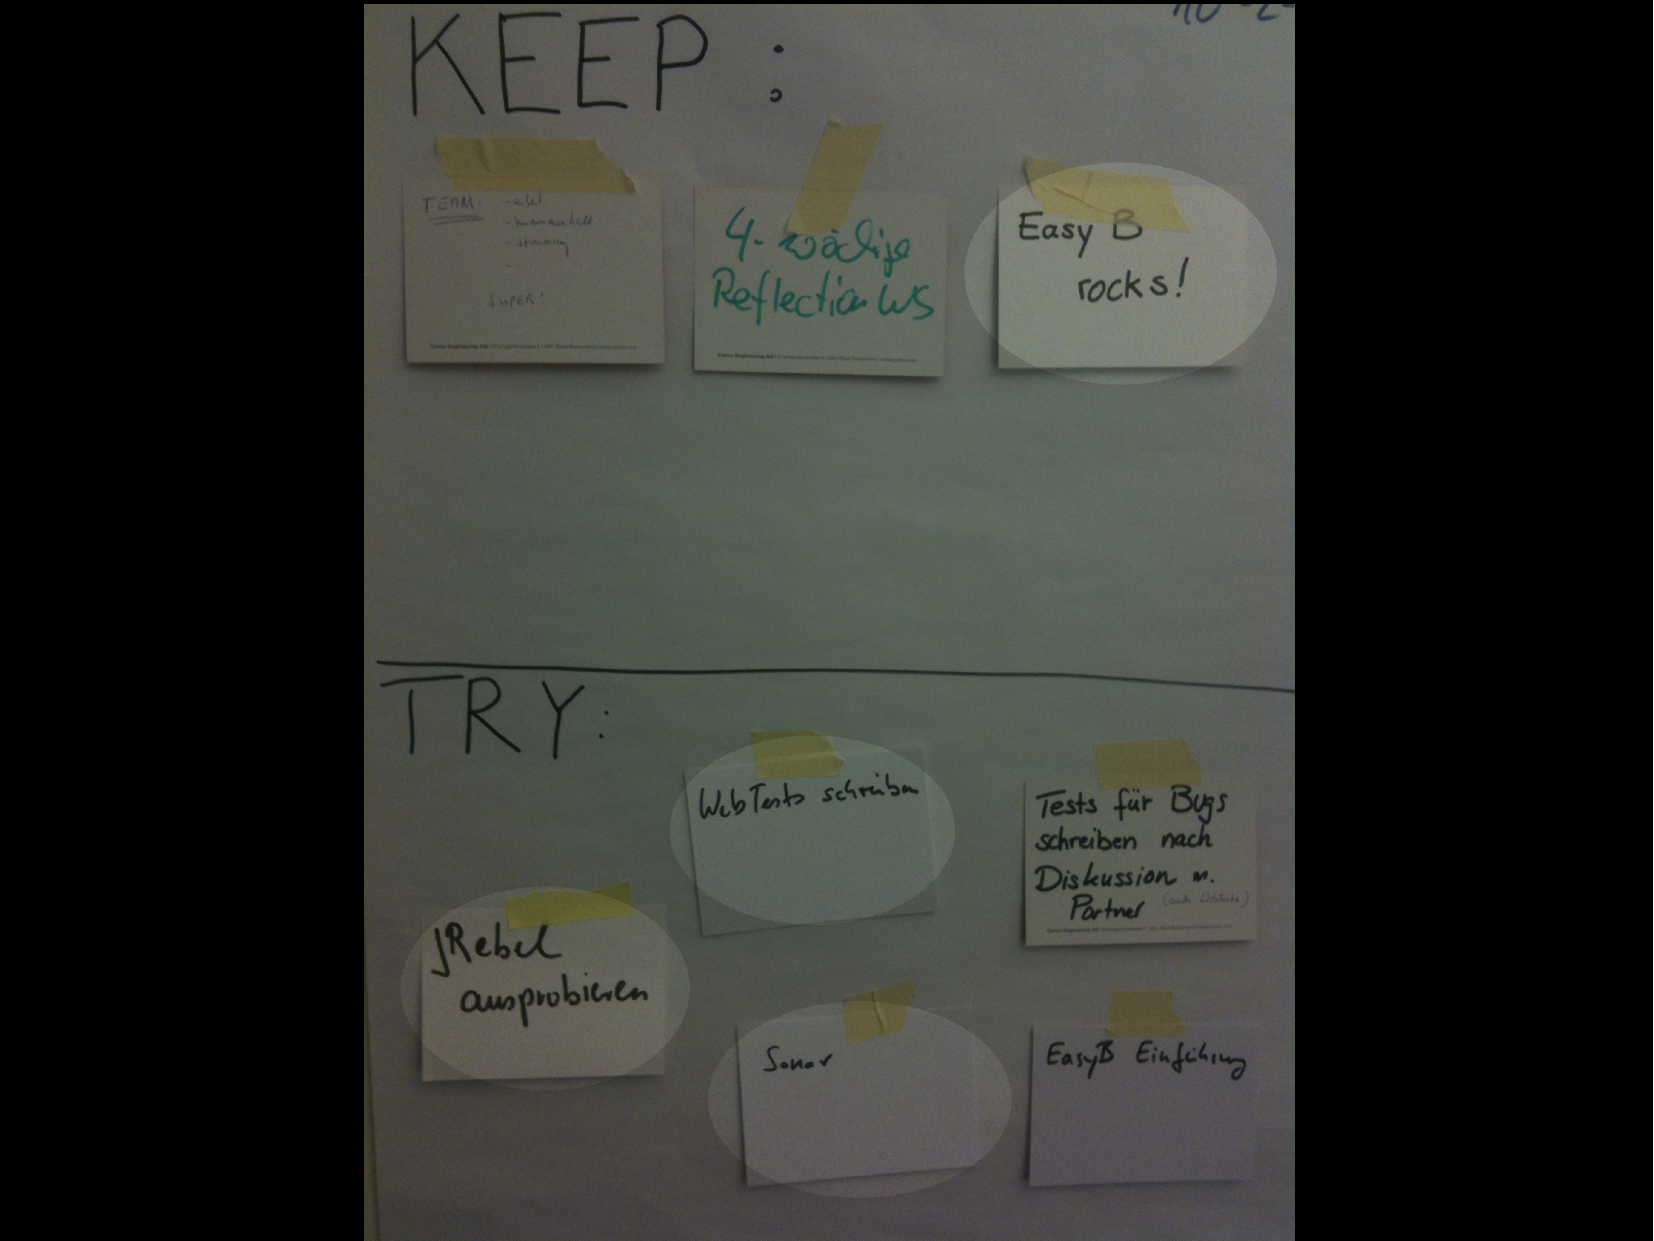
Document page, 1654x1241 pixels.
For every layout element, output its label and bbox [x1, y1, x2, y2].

picture [364, 4, 1295, 1241]
